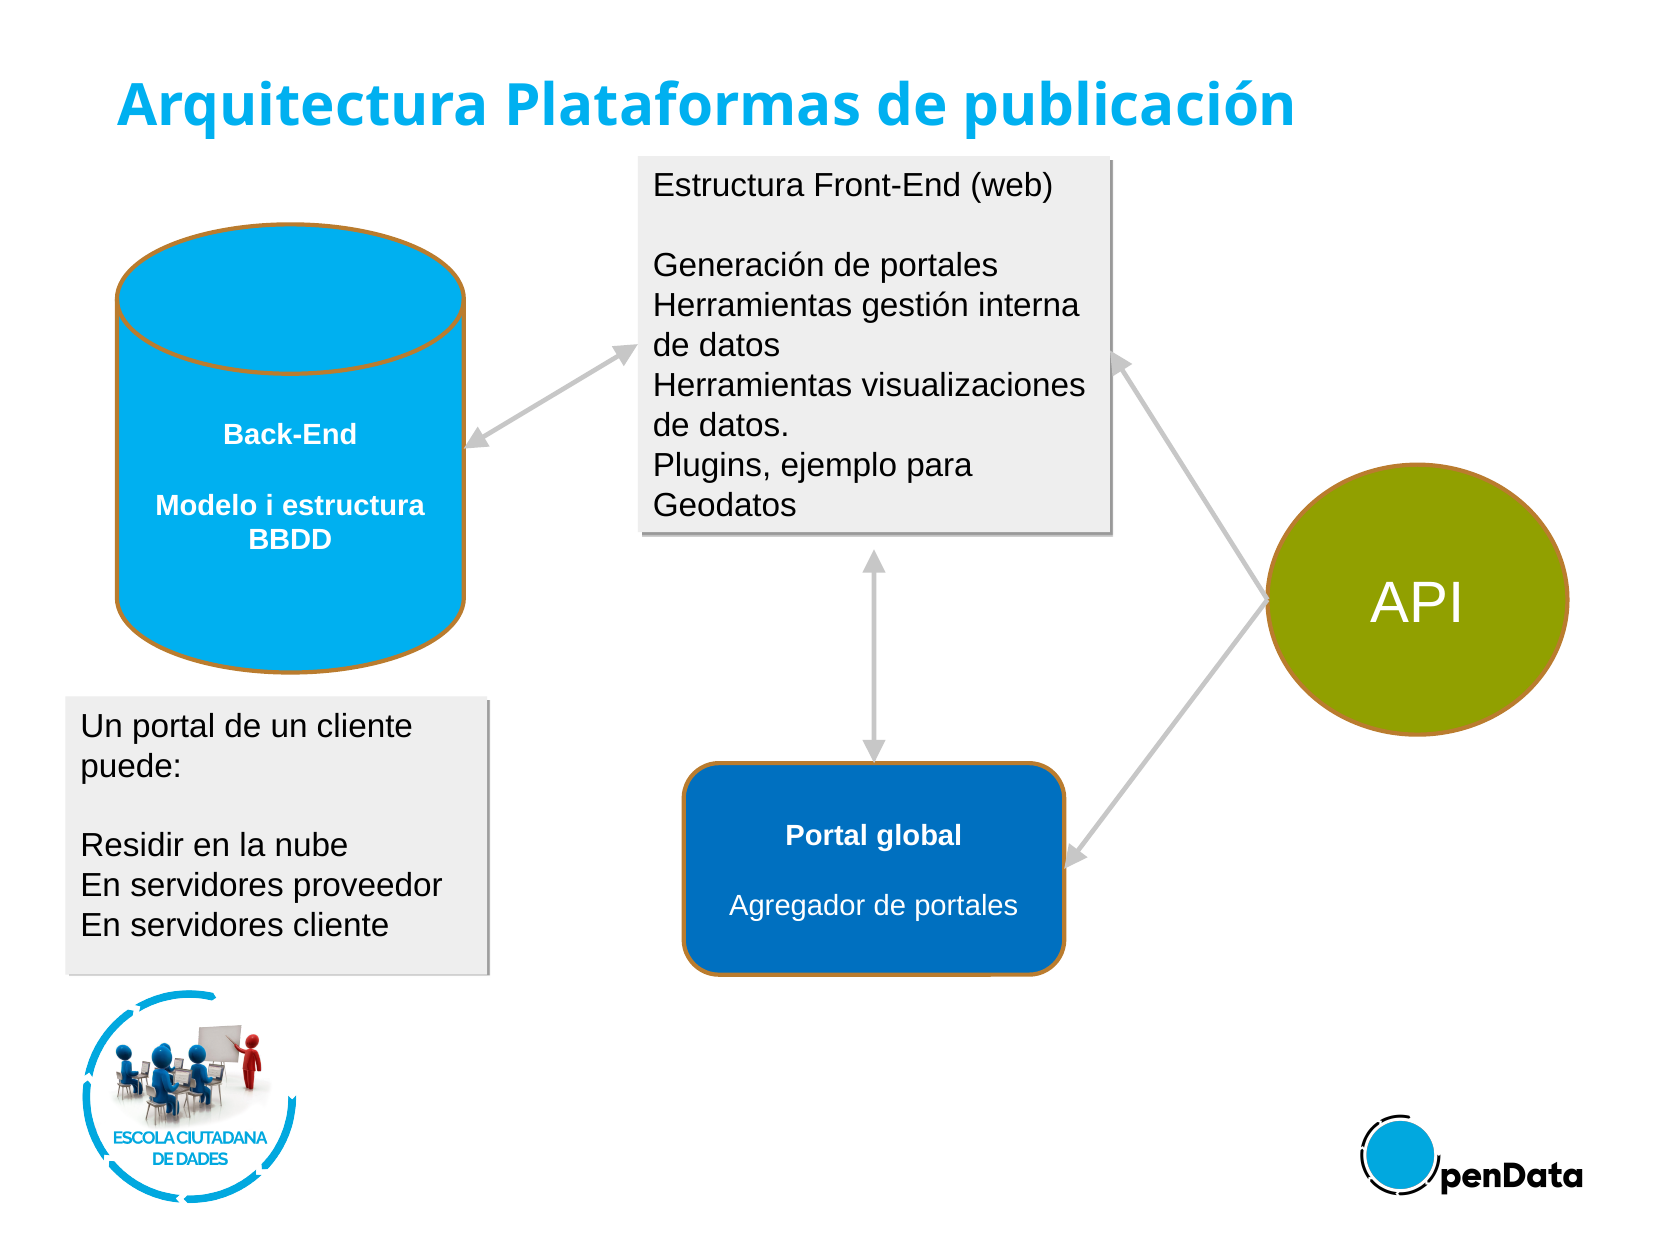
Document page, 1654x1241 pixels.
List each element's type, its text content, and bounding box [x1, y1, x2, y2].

text_box Estructura Front-End (web) Generación de portales Herramientas gestión interna de datos Herramientas visualizaciones de datos. Plugins, ejemplo para Geodatos [637, 156, 1110, 533]
picture [45, 953, 333, 1241]
text_box Arquitectura Plataformas de publicación [102, 59, 1347, 136]
text_box Back-End Modelo i estructura BBDD [116, 224, 464, 673]
text_box Portal global Agregador de portales [683, 763, 1065, 975]
picture [1354, 1108, 1600, 1206]
text_box API [1267, 464, 1568, 735]
text_box Un portal de un cliente puede: Residir en la nube En servidores proveedor En servidores cliente [65, 696, 488, 975]
